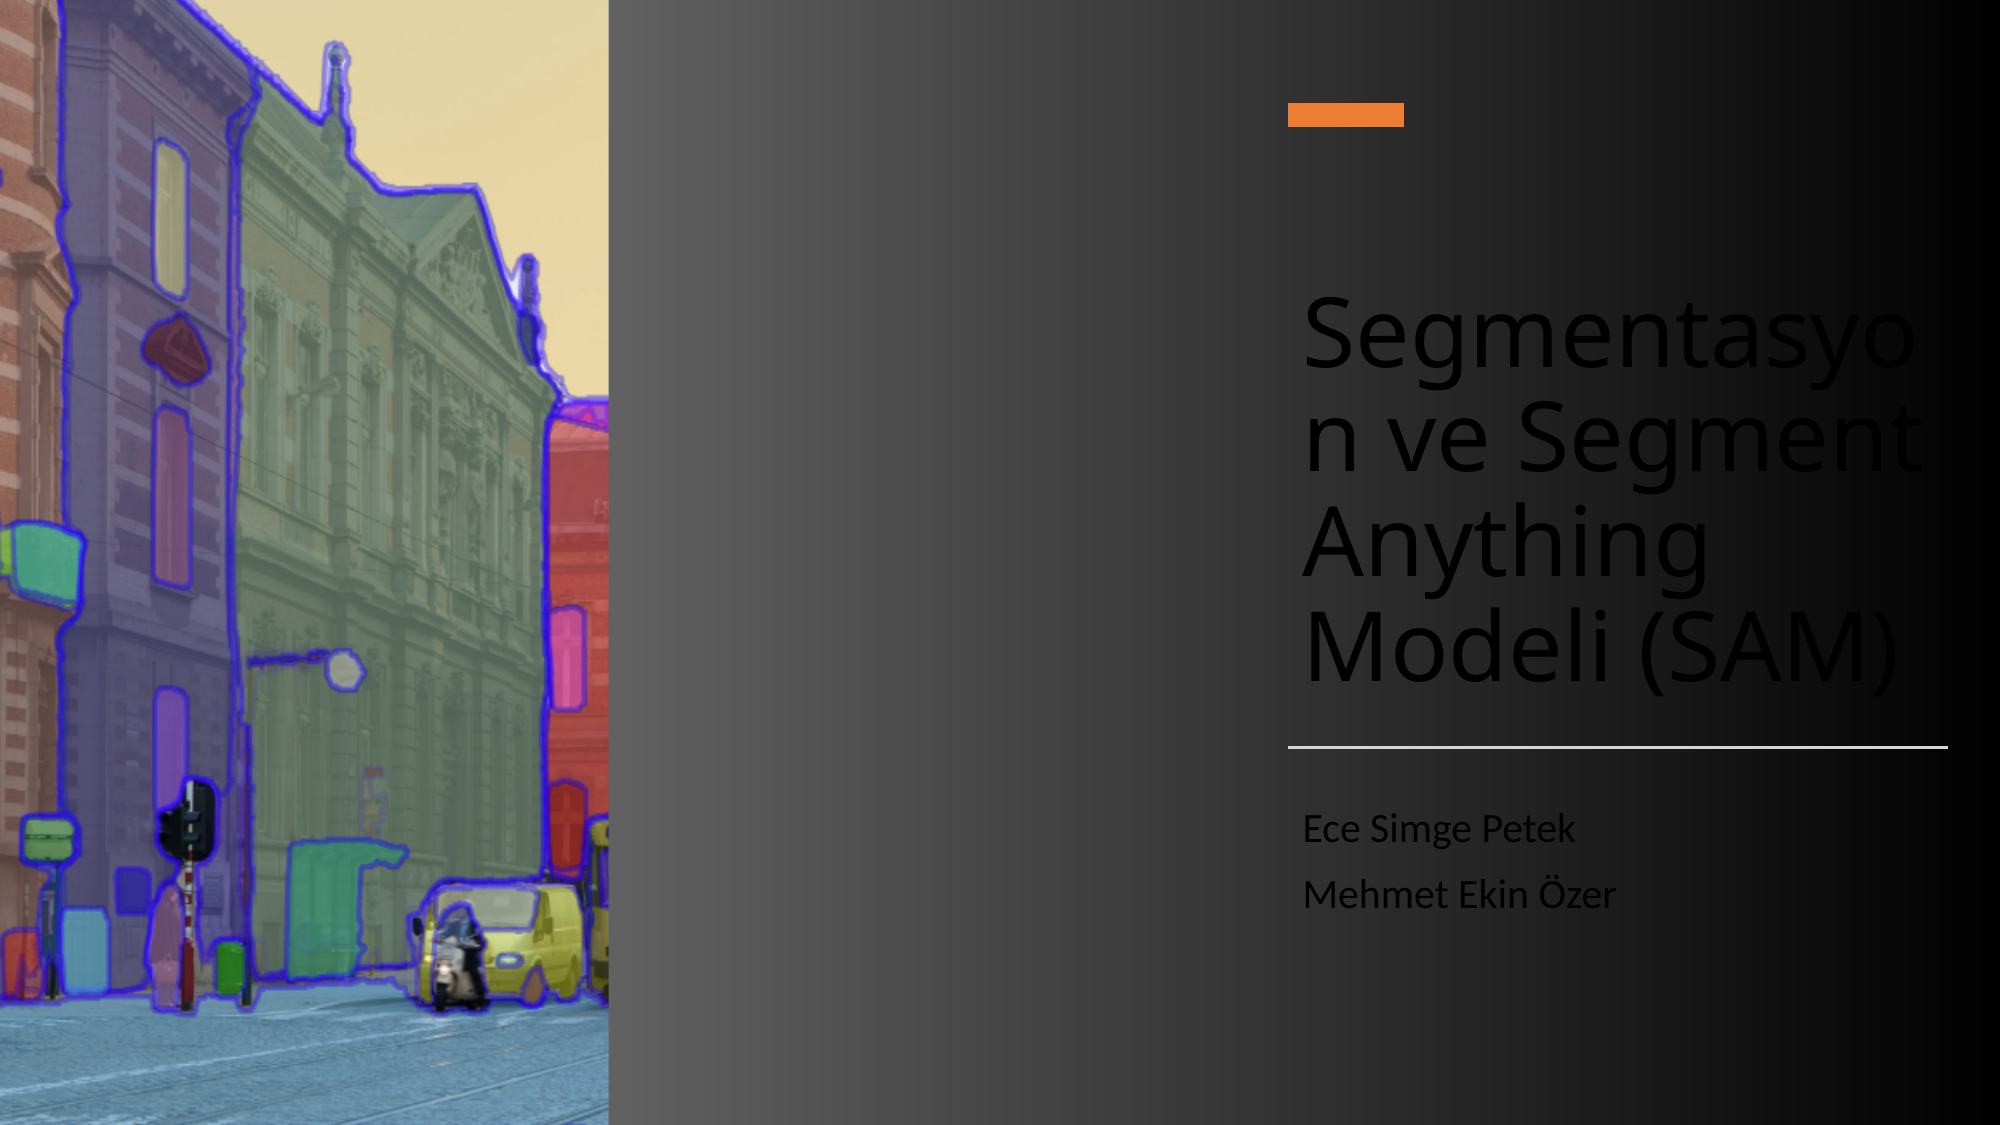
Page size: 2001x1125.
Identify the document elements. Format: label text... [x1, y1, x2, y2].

text_box [609, 0, 2000, 1125]
picture [0, 0, 609, 1125]
subtitle Ece Simge Petek Mehmet Ekin Özer [1287, 799, 1948, 998]
title Segmentasyon ve Segment Anything Modeli (SAM) [1287, 184, 1948, 710]
